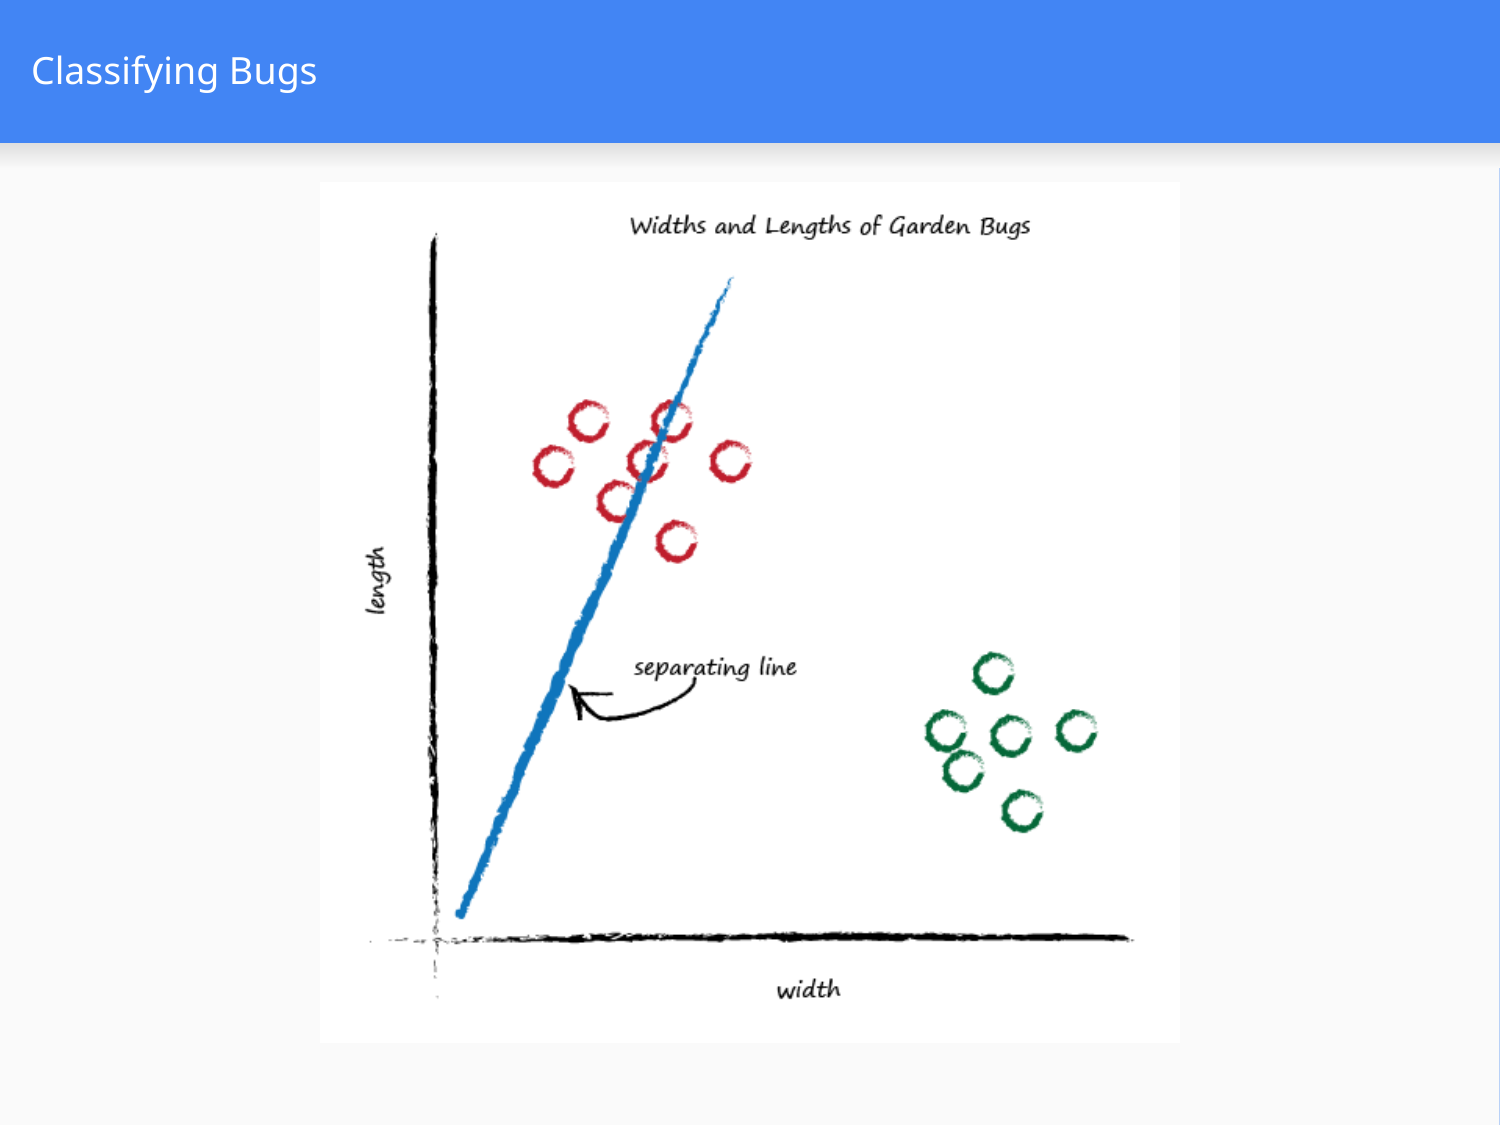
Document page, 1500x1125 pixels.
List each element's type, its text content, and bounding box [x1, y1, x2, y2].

picture [320, 182, 1180, 1043]
title Classifying Bugs [16, 3, 1464, 136]
